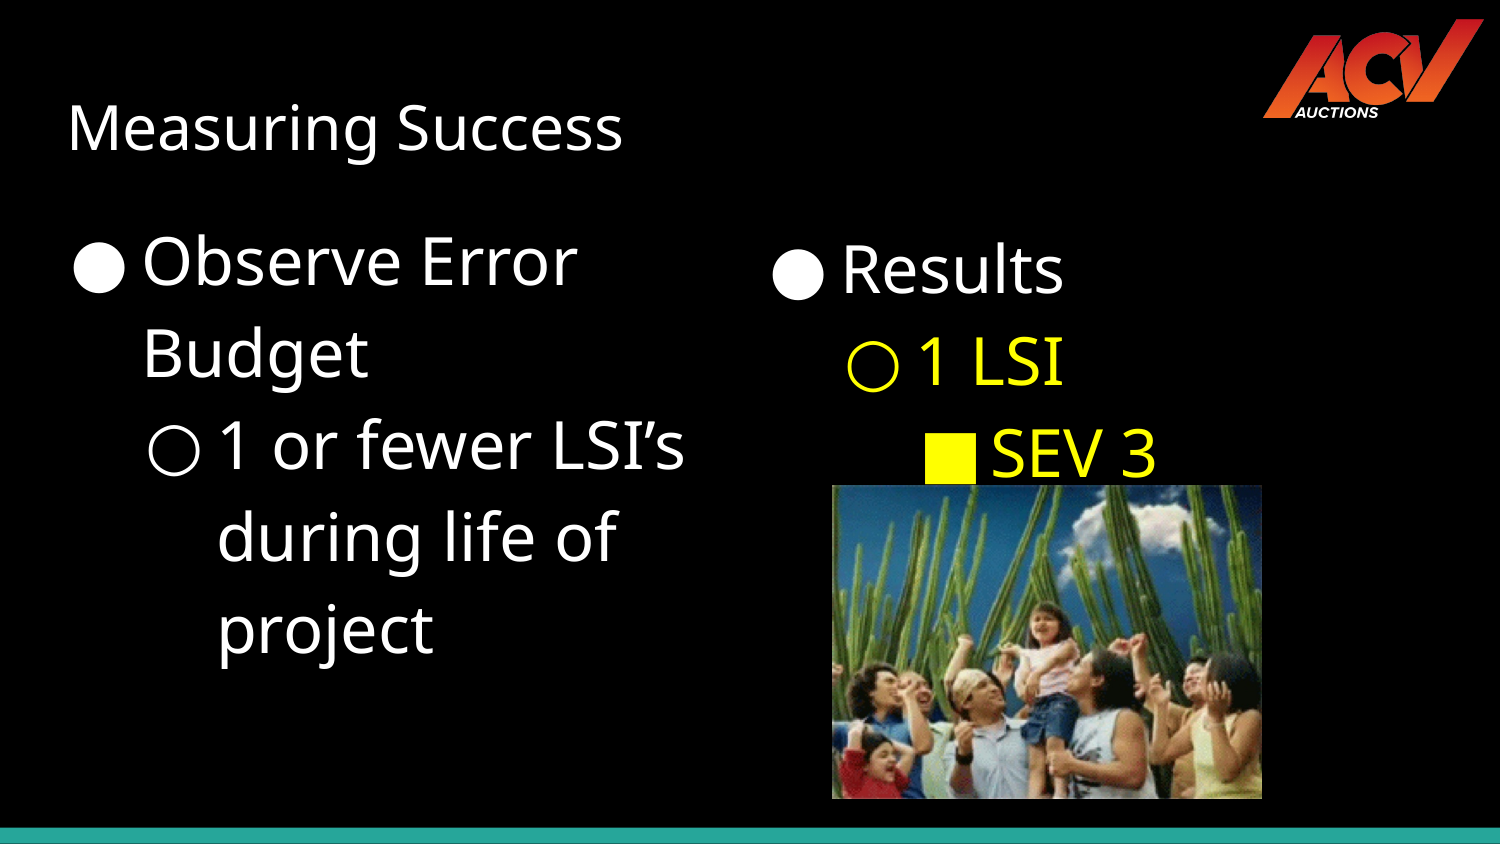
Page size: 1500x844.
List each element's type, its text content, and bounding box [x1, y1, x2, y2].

title Measuring Success [51, 72, 1449, 174]
picture [832, 485, 1262, 799]
picture [1262, 19, 1484, 118]
list Results 1 LSI SEV 3 [750, 200, 1449, 822]
list Observe Error Budget 1 or fewer LSI’s during life of project [51, 192, 750, 815]
